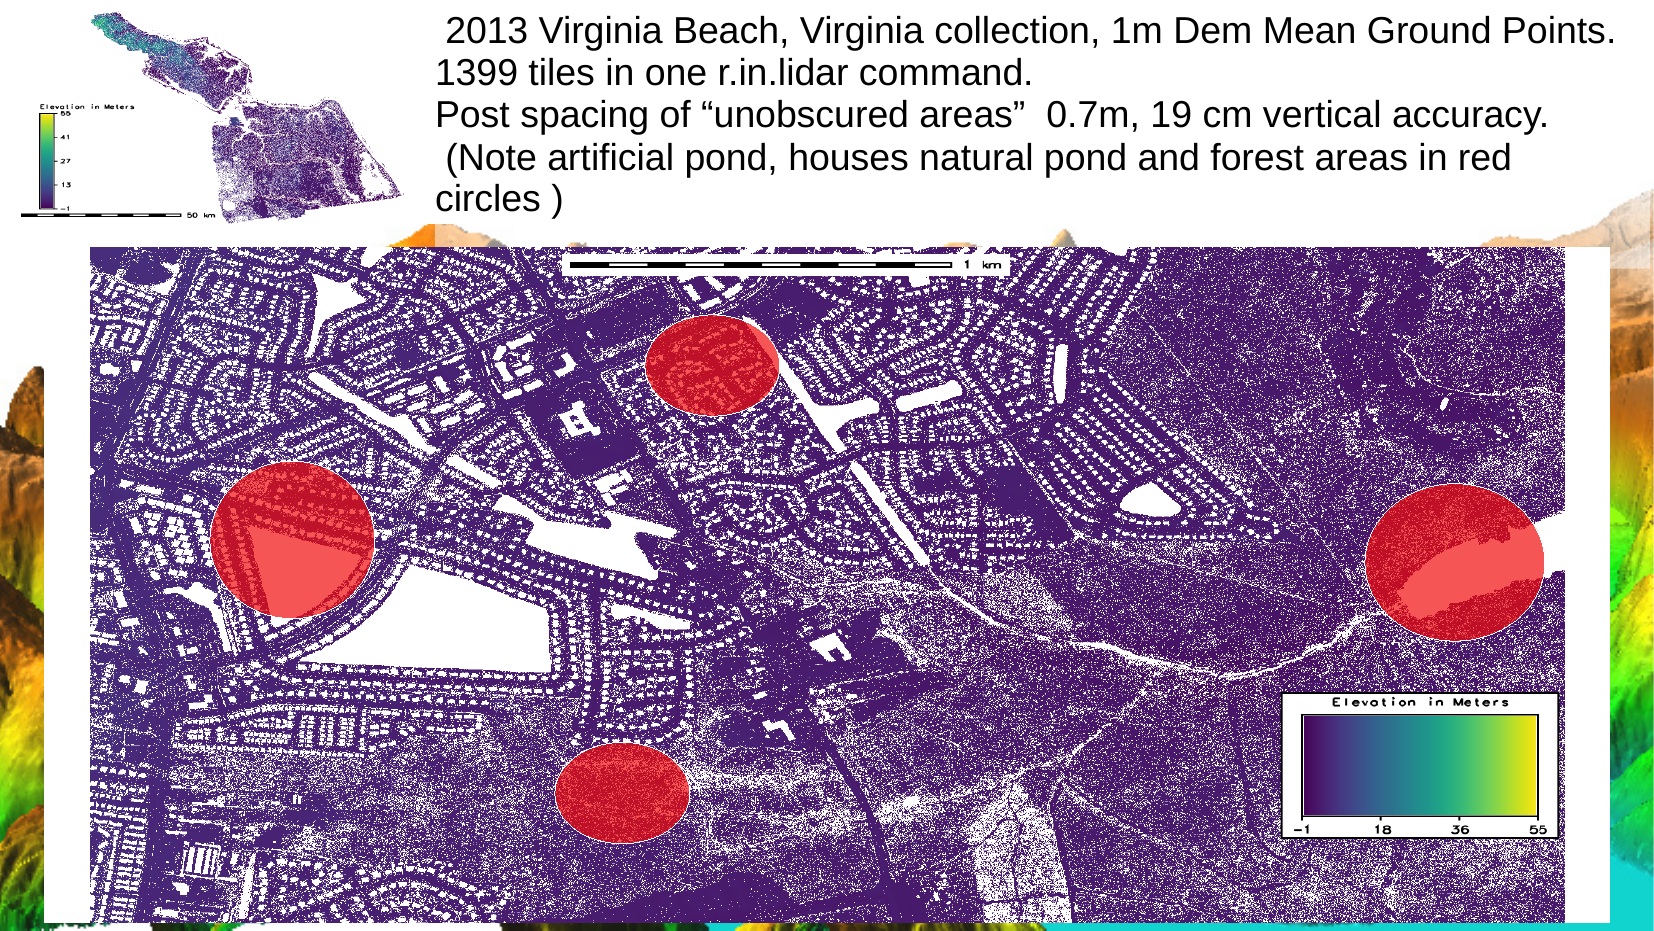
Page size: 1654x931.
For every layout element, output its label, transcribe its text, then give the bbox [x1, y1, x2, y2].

text_box [1364, 483, 1545, 642]
text_box [554, 742, 690, 844]
picture [0, 0, 1654, 931]
text_box [644, 314, 780, 417]
title 2013 Virginia Beach, Virginia collection, 1m Dem Mean Ground Points. 1399 tiles in one r.in.lidar command. Post spacing of “unobscured areas” 0.7m, 19 cm vertical accuracy. (Note artificial pond, houses natural pond and forest areas in red circles ) [435, 0, 1651, 269]
text_box [209, 461, 375, 619]
